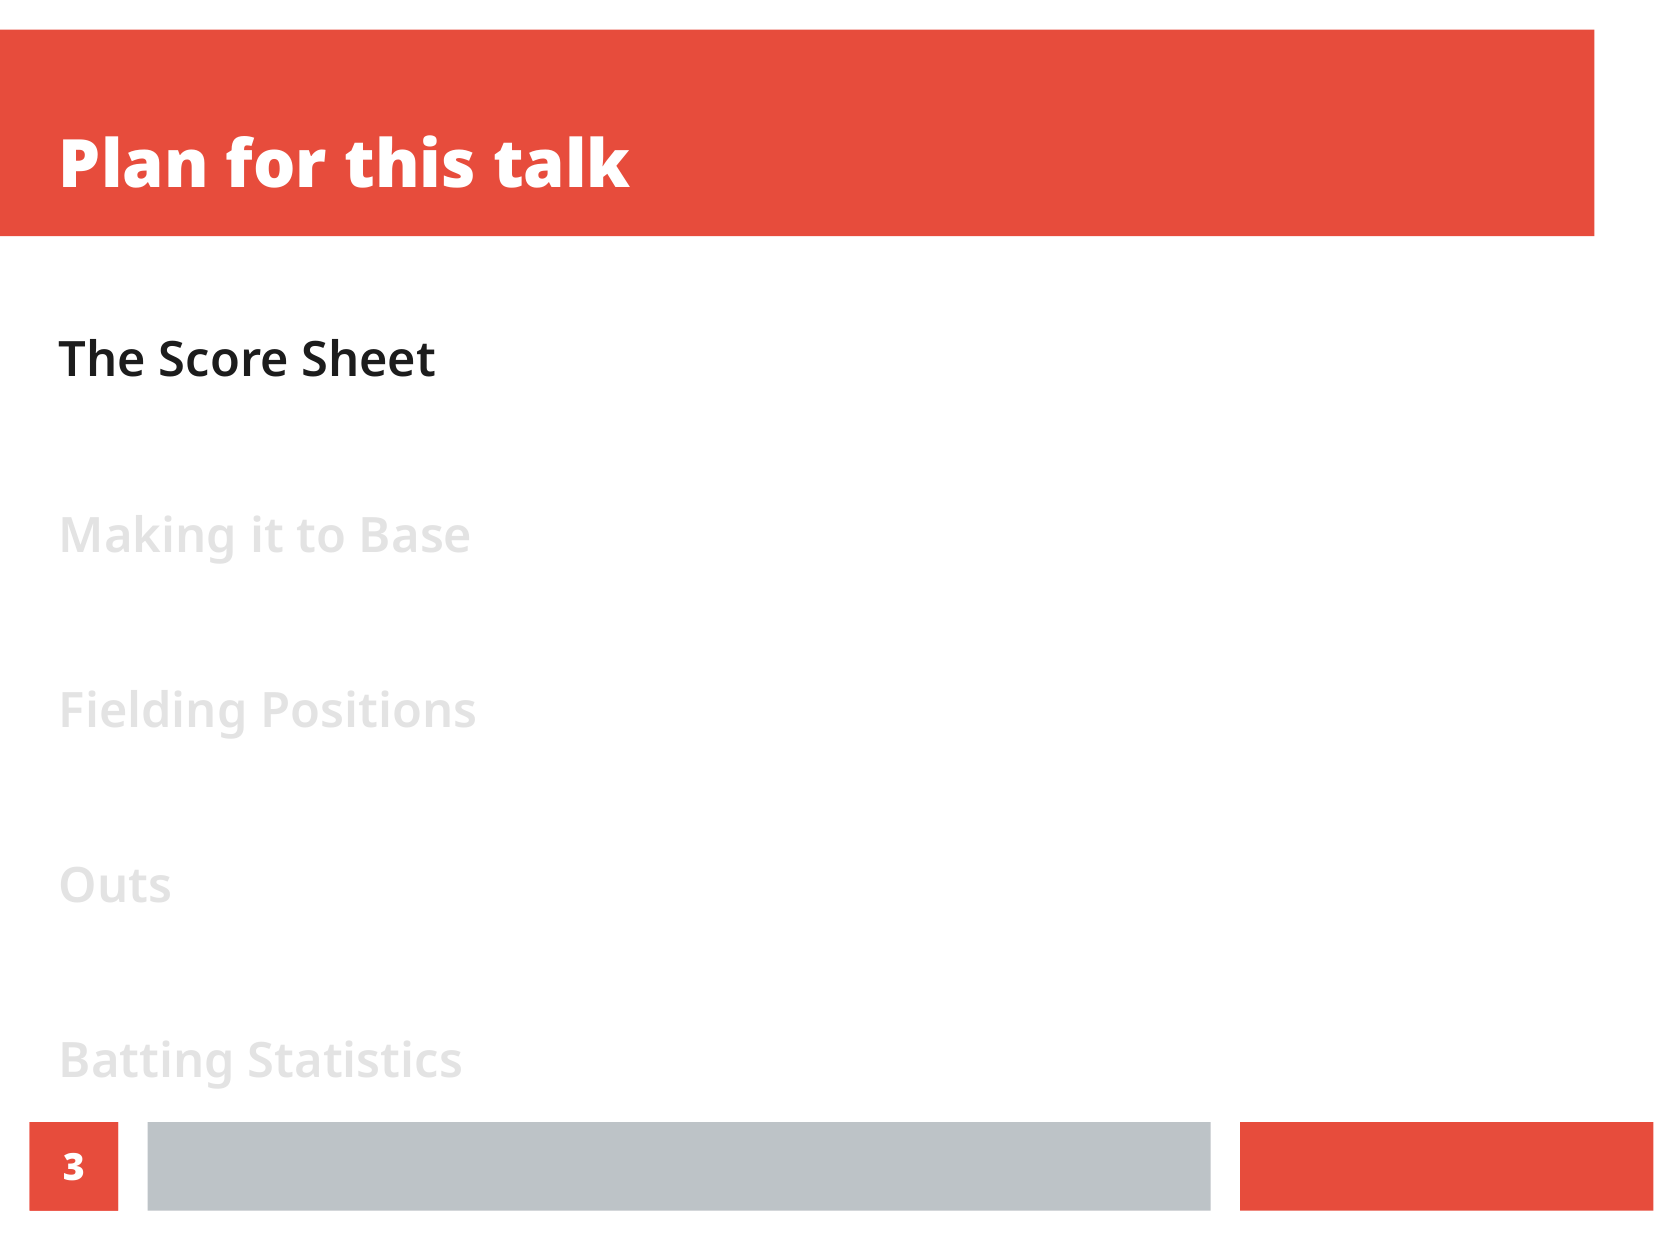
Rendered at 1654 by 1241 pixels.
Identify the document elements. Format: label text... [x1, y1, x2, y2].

title Plan for this talk [59, 59, 1595, 207]
list The Score Sheet Making it to Base Fielding Positions Outs Batting Statistics [59, 324, 1565, 1093]
